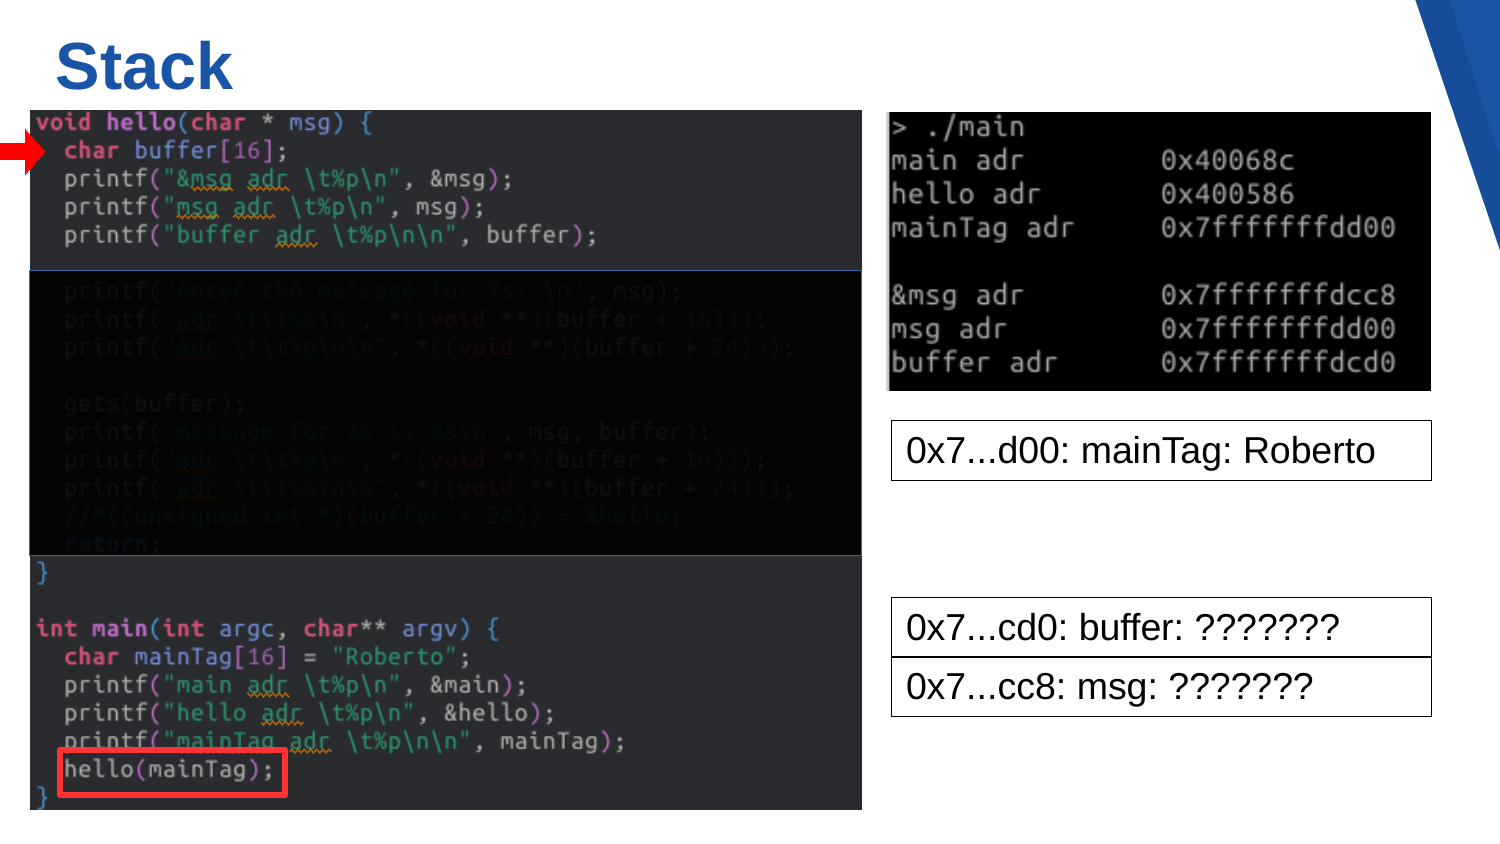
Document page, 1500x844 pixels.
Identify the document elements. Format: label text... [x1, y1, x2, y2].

picture [30, 556, 862, 811]
text_box 0x7...cc8: msg: ??????? [891, 656, 1432, 717]
text_box [0, 129, 46, 175]
text_box [29, 270, 862, 556]
text_box 0x7...d00: mainTag: Roberto [891, 420, 1432, 481]
text_box 0x7...cd0: buffer: ??????? [891, 597, 1432, 656]
title Stack [40, 50, 1306, 118]
picture [30, 110, 862, 270]
picture [886, 112, 1431, 392]
